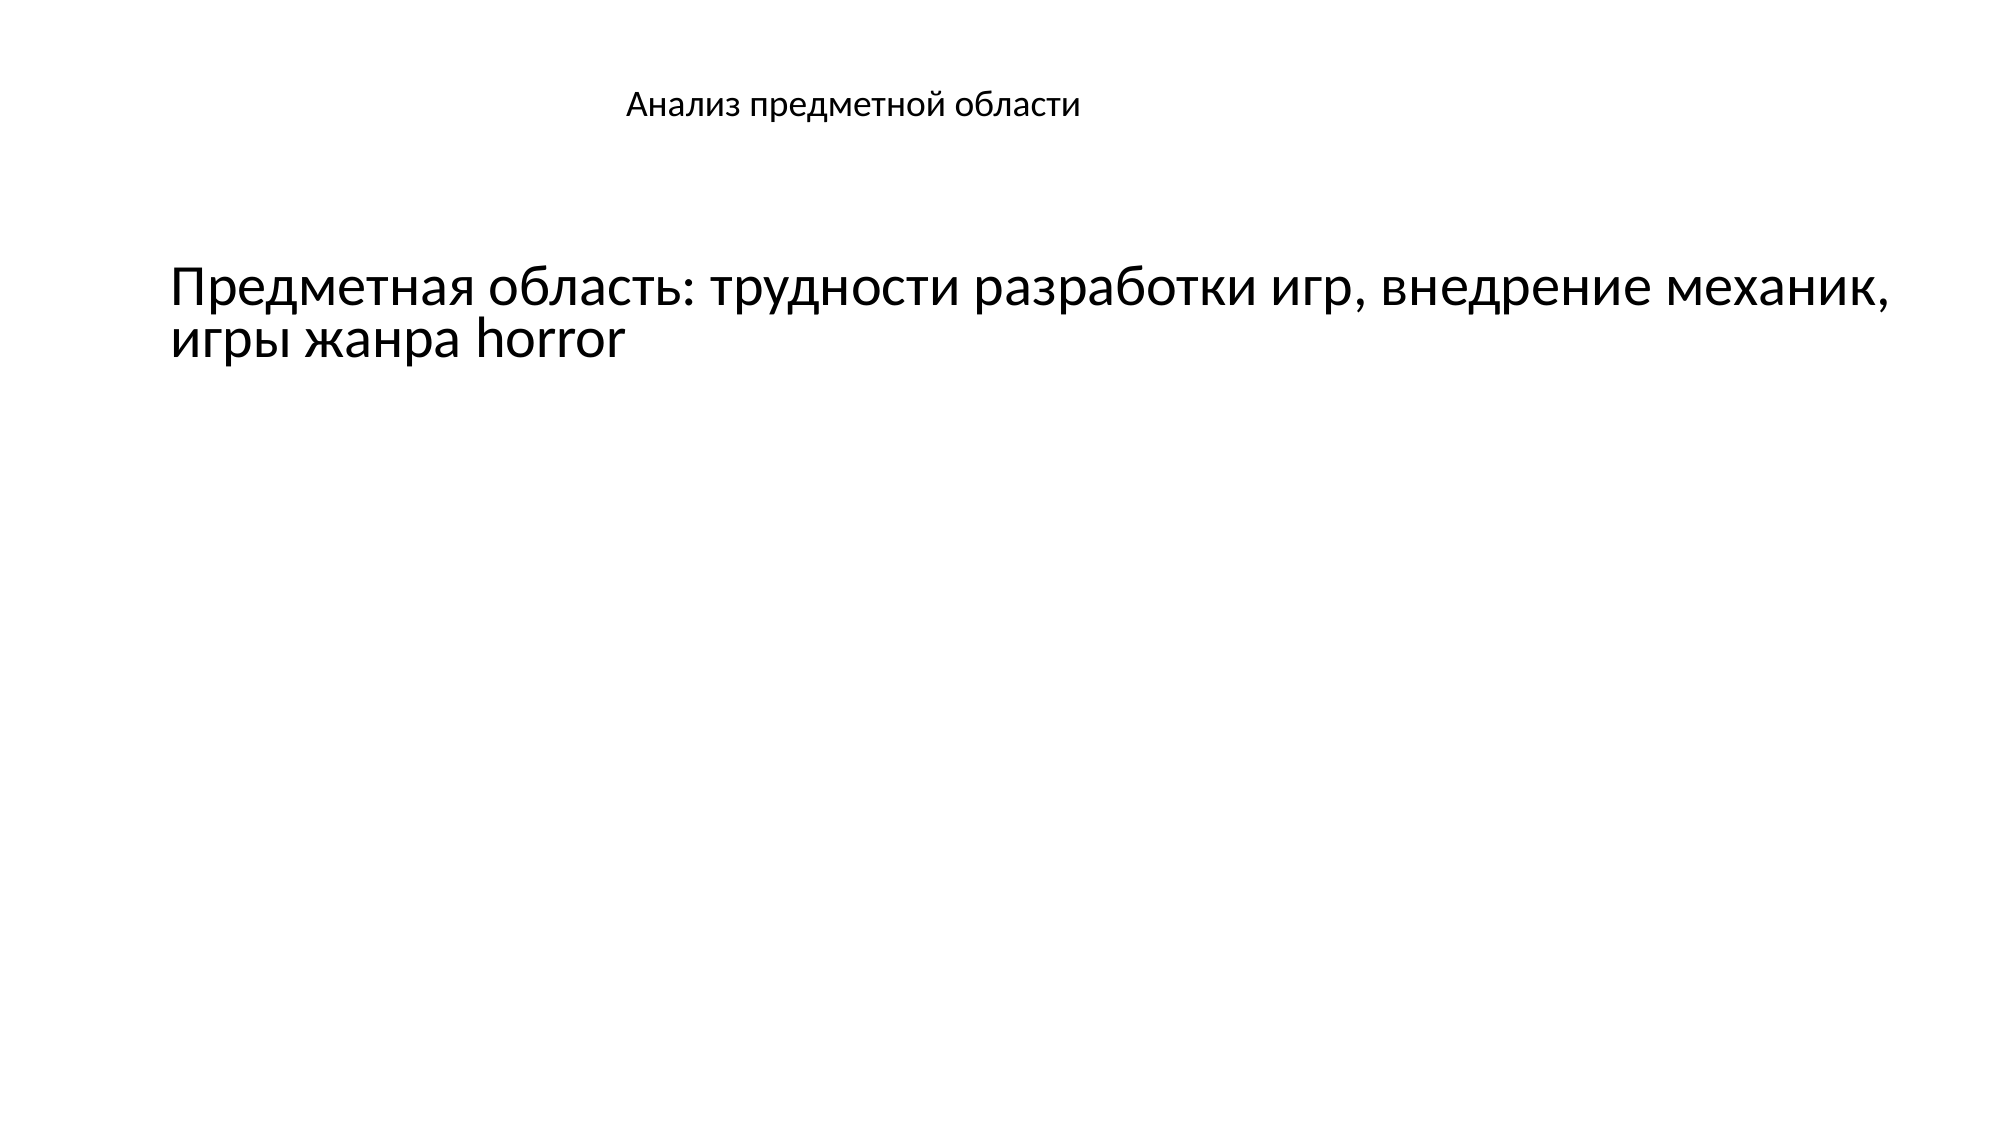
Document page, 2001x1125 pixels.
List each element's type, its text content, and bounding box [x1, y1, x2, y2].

list Предметная область: трудности разработки игр, внедрение механик, игры жанра horror [99, 263, 1900, 916]
title Анализ предметной области [626, 0, 2000, 304]
